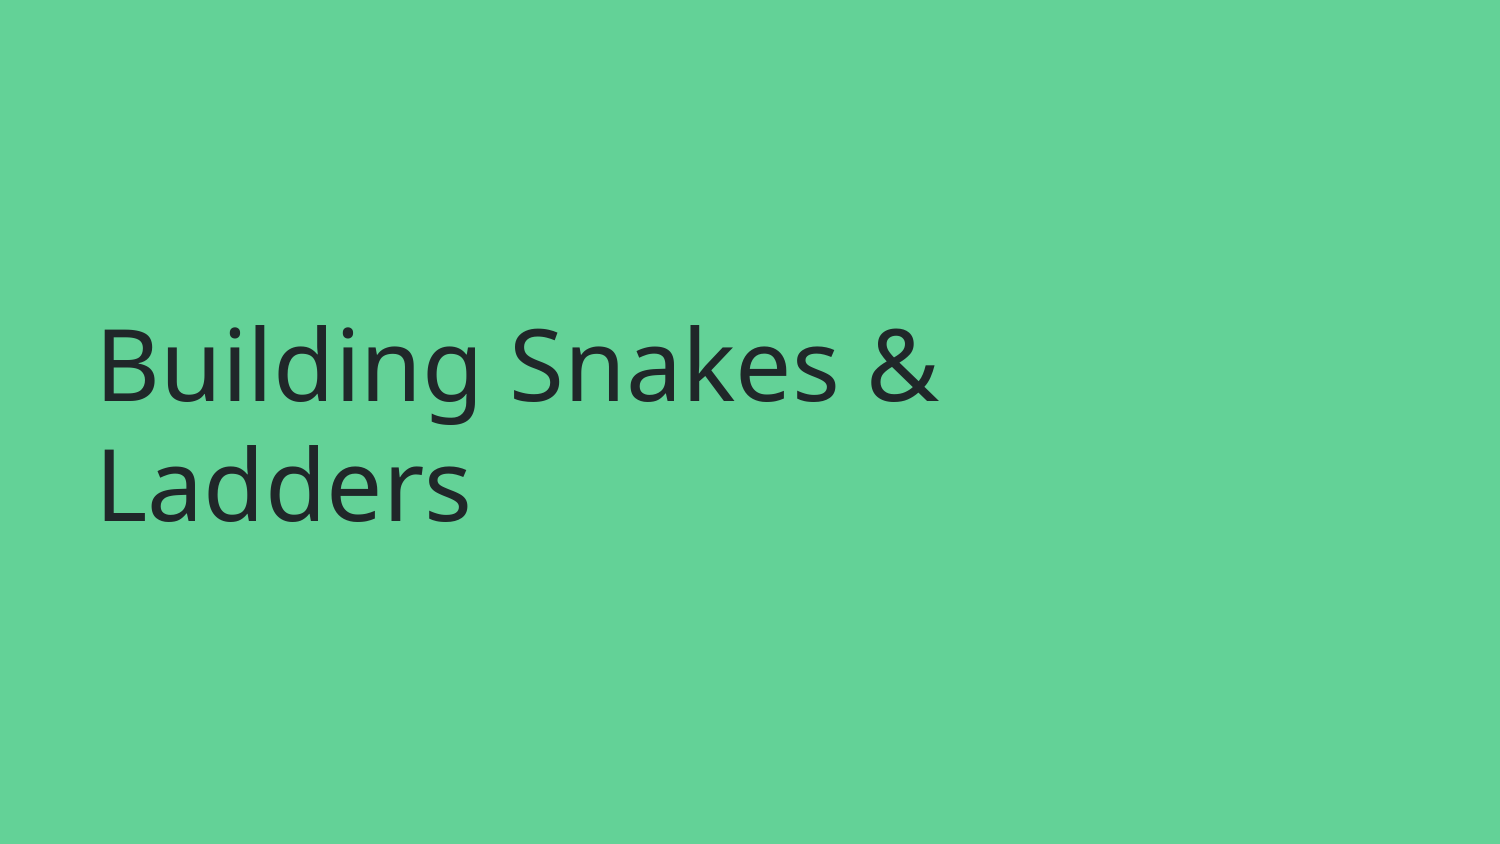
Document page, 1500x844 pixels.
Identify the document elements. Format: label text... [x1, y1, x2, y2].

title Building Snakes & Ladders [80, 86, 1032, 758]
